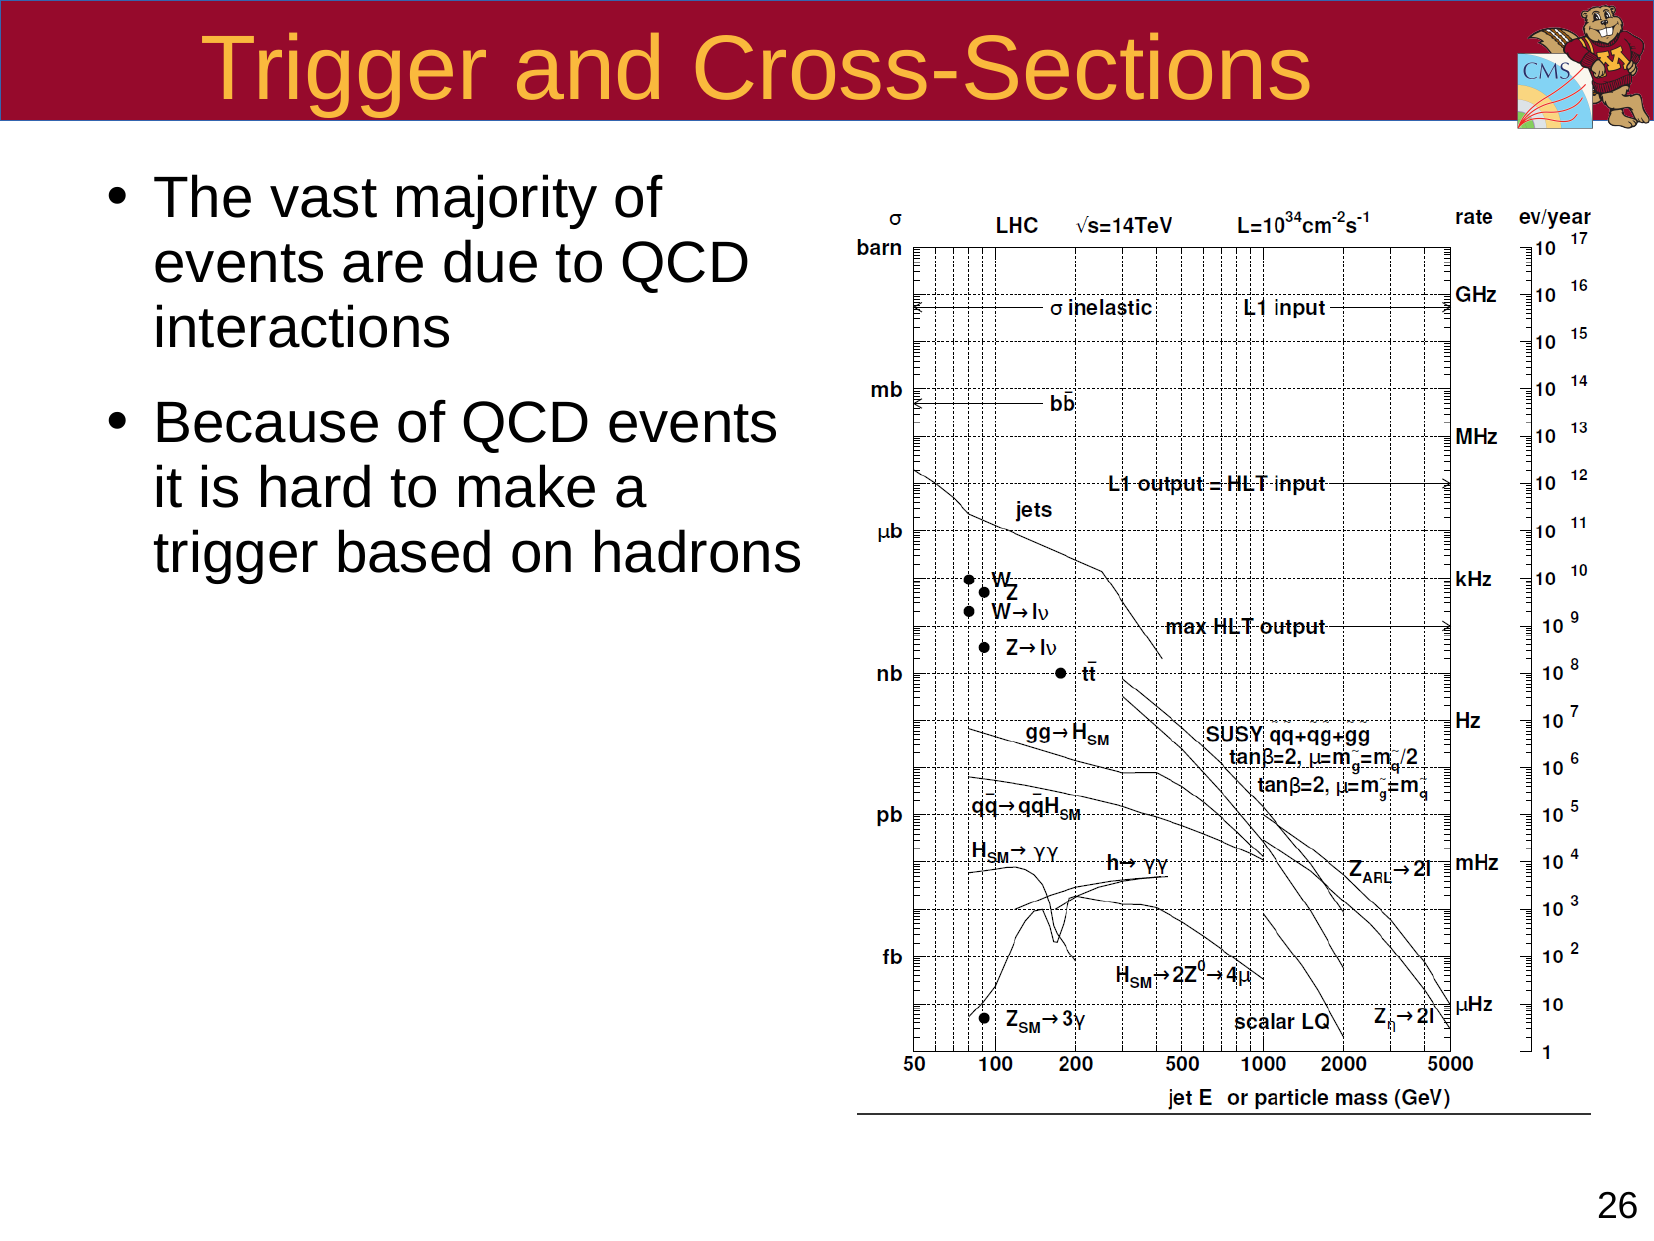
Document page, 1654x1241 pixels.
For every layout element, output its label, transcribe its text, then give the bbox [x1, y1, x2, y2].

picture [1515, 0, 1652, 135]
list The vast majority of events are due to QCD interactions Because of QCD events it is hard to make a trigger based on hadrons [82, 165, 809, 885]
title Trigger and Cross-Sections [0, 15, 1516, 121]
picture [857, 209, 1591, 1115]
